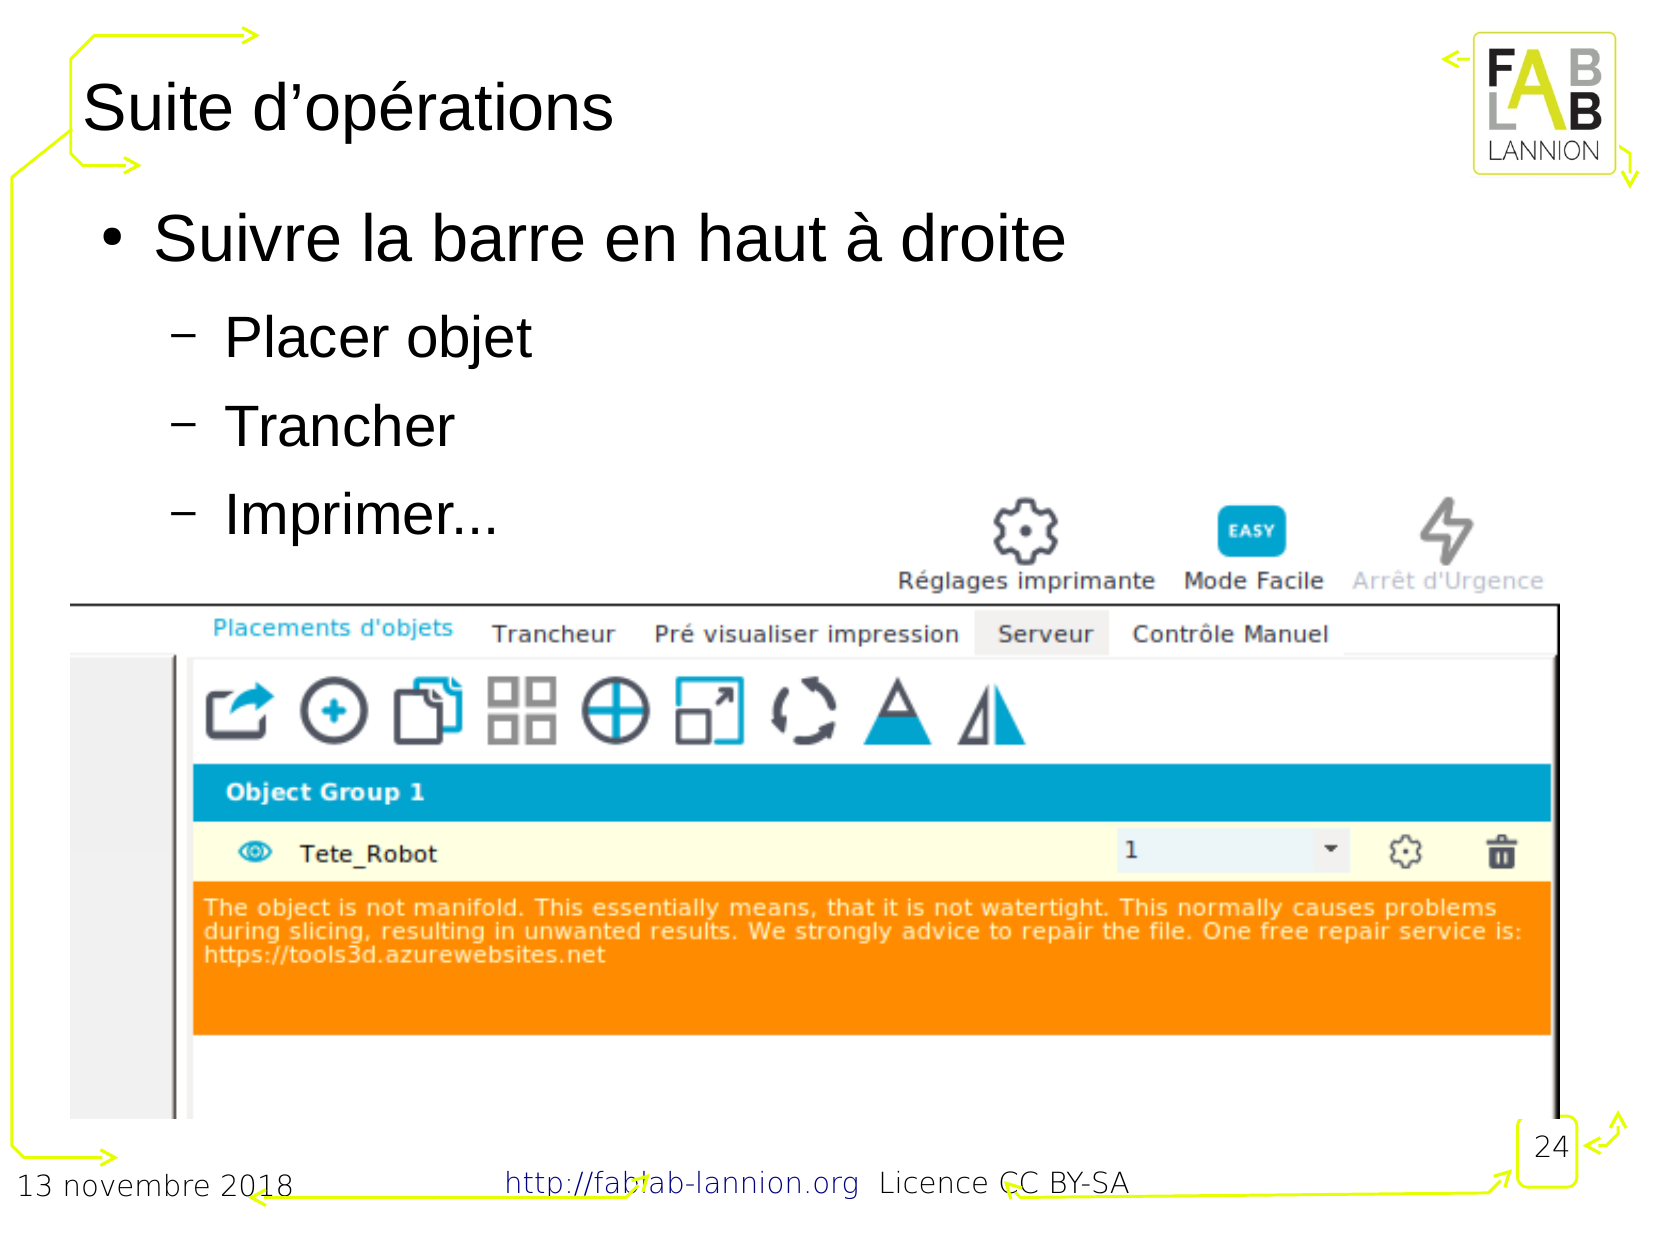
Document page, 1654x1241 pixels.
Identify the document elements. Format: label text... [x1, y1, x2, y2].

picture [70, 472, 1560, 1119]
title Suite d’opérations [82, 49, 1441, 166]
picture [1470, 29, 1619, 178]
list Suivre la barre en haut à droite Placer objet Trancher Imprimer... [82, 200, 1571, 921]
